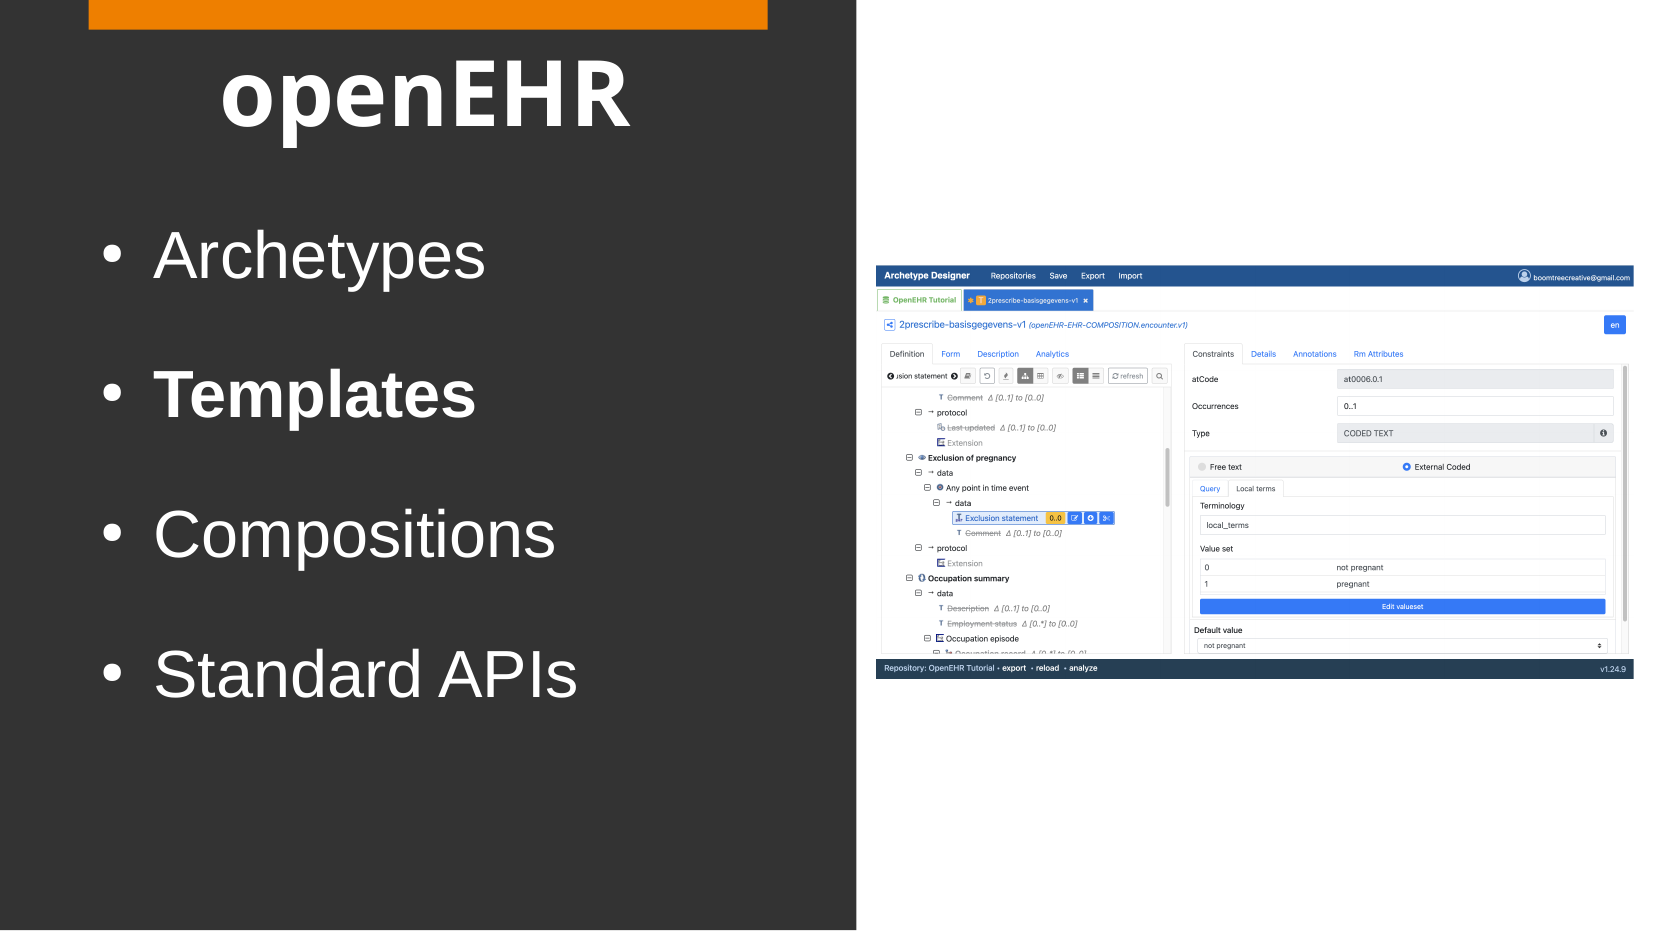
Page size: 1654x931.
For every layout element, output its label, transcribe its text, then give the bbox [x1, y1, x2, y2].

picture [876, 265, 1634, 679]
title openEHR [82, 13, 768, 169]
text_box [0, 0, 857, 931]
list Archetypes Templates Compositions Standard APIs [82, 217, 768, 857]
